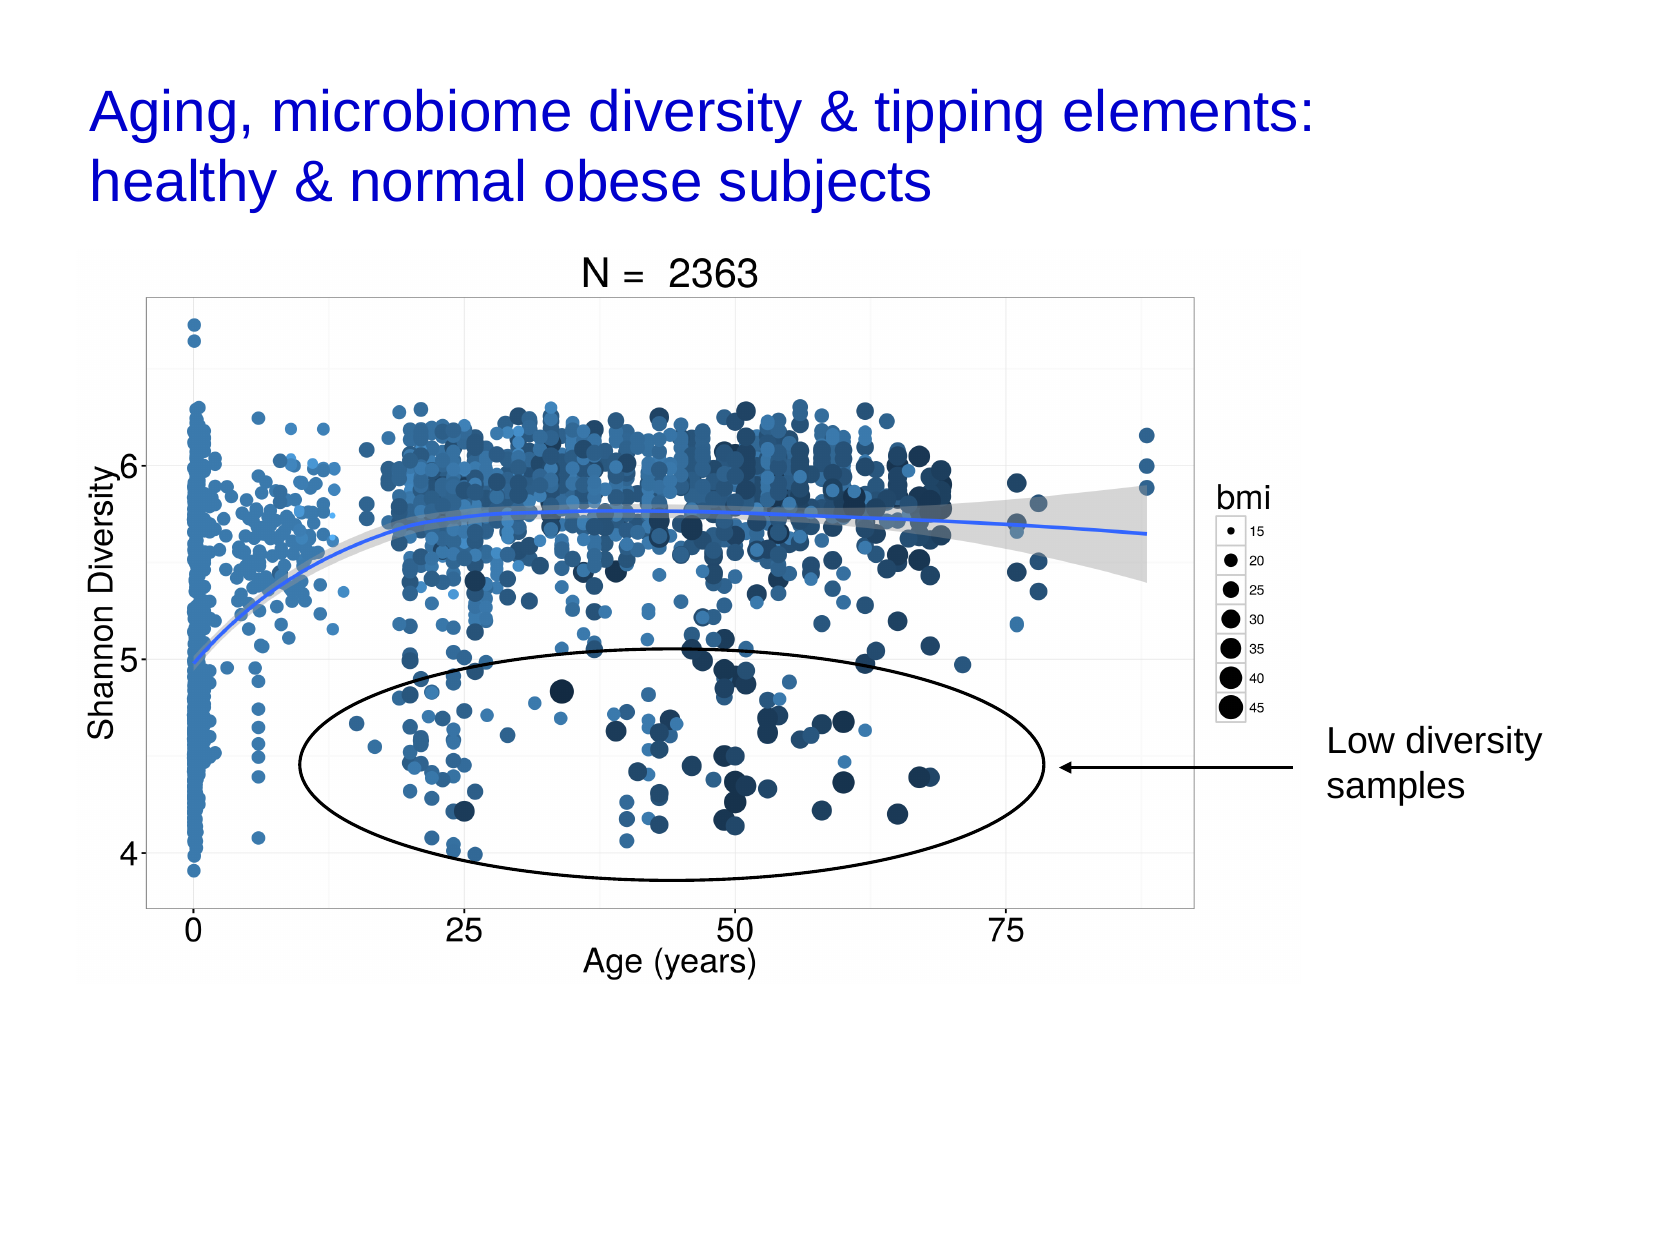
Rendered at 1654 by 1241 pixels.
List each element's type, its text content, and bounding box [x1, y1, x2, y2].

picture [76, 249, 1301, 984]
text_box Low diversity samples [1311, 708, 1586, 803]
text_box Aging, microbiome diversity & tipping elements: healthy & normal obese subjects [75, 65, 1577, 211]
